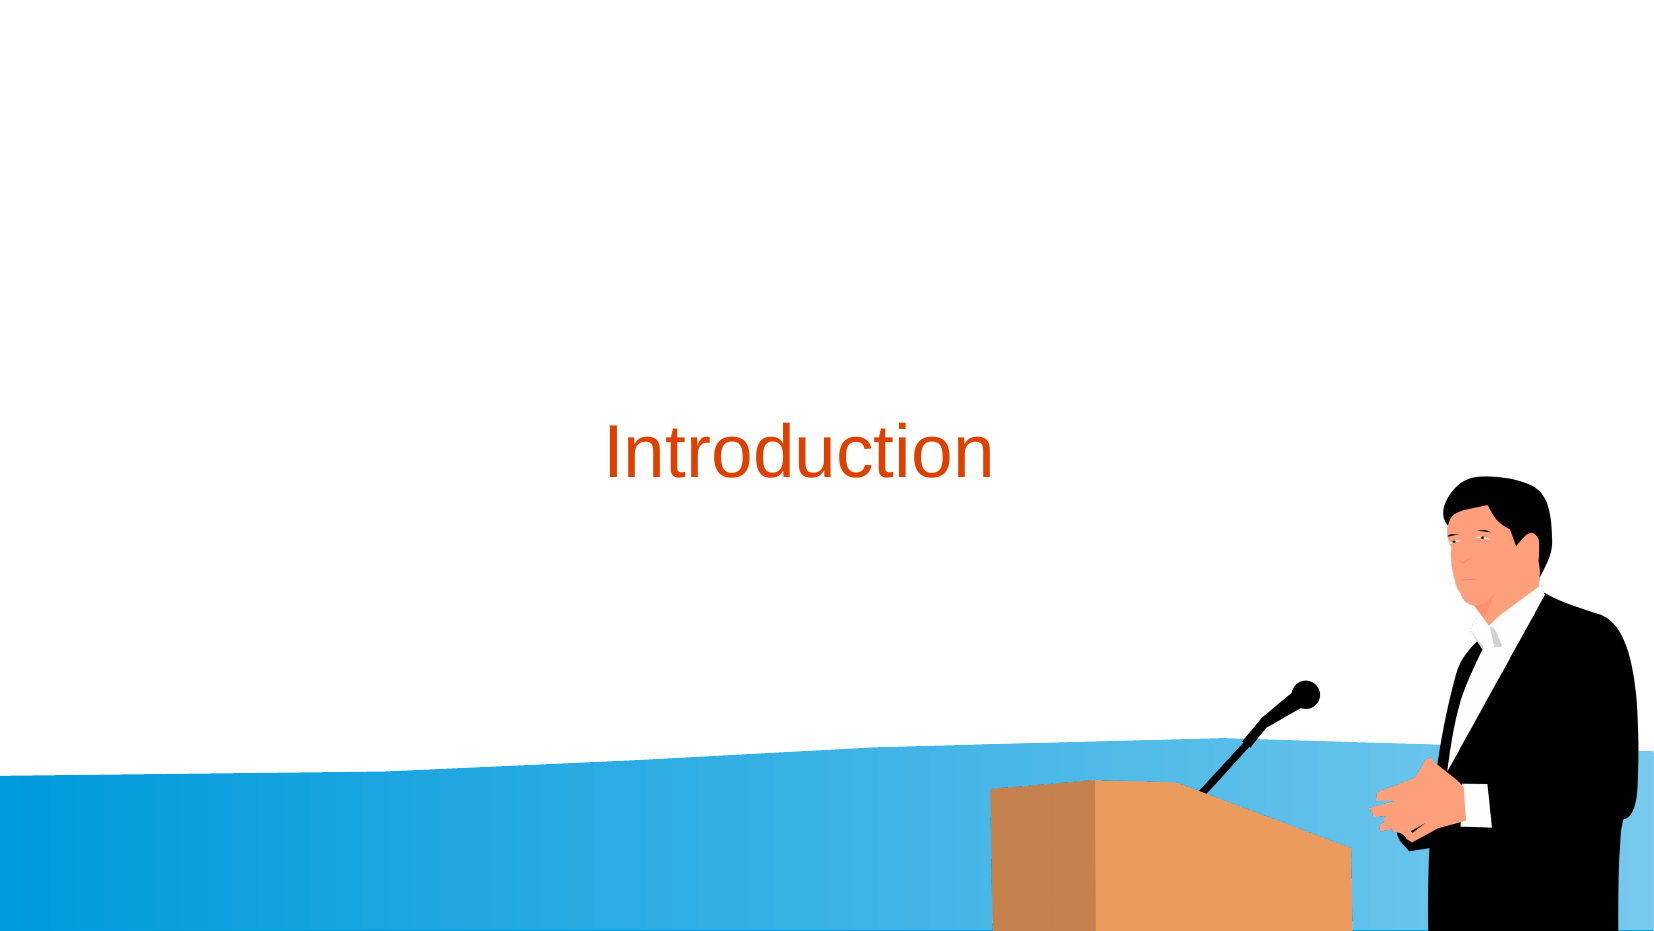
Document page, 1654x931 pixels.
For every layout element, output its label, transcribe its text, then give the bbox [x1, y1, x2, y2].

subtitle Introduction [61, 41, 1538, 863]
picture [926, 359, 1654, 931]
